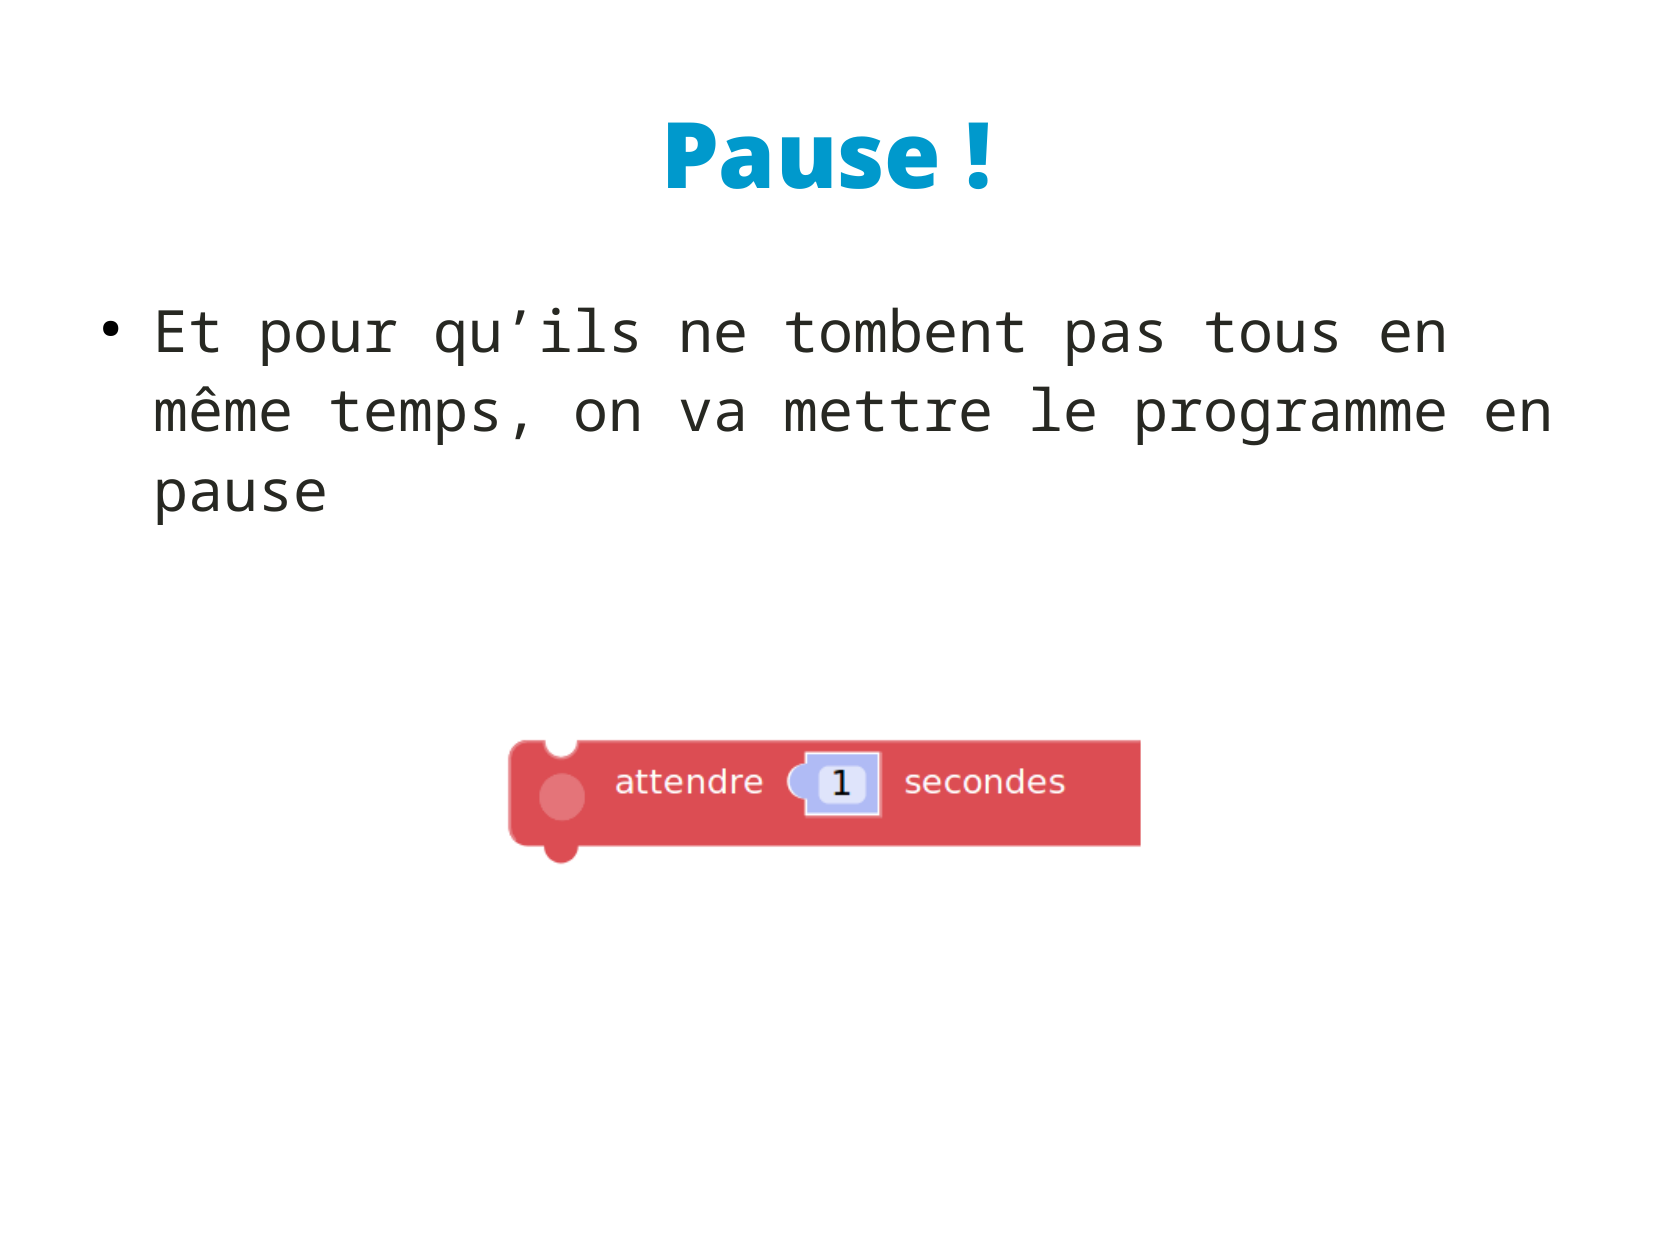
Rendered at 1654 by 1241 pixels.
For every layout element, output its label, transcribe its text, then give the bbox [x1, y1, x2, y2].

title Pause ! [82, 49, 1571, 257]
list Et pour qu’ils ne tombent pas tous en même temps, on va mettre le programme en pause [82, 290, 1571, 1010]
picture [488, 720, 1166, 880]
